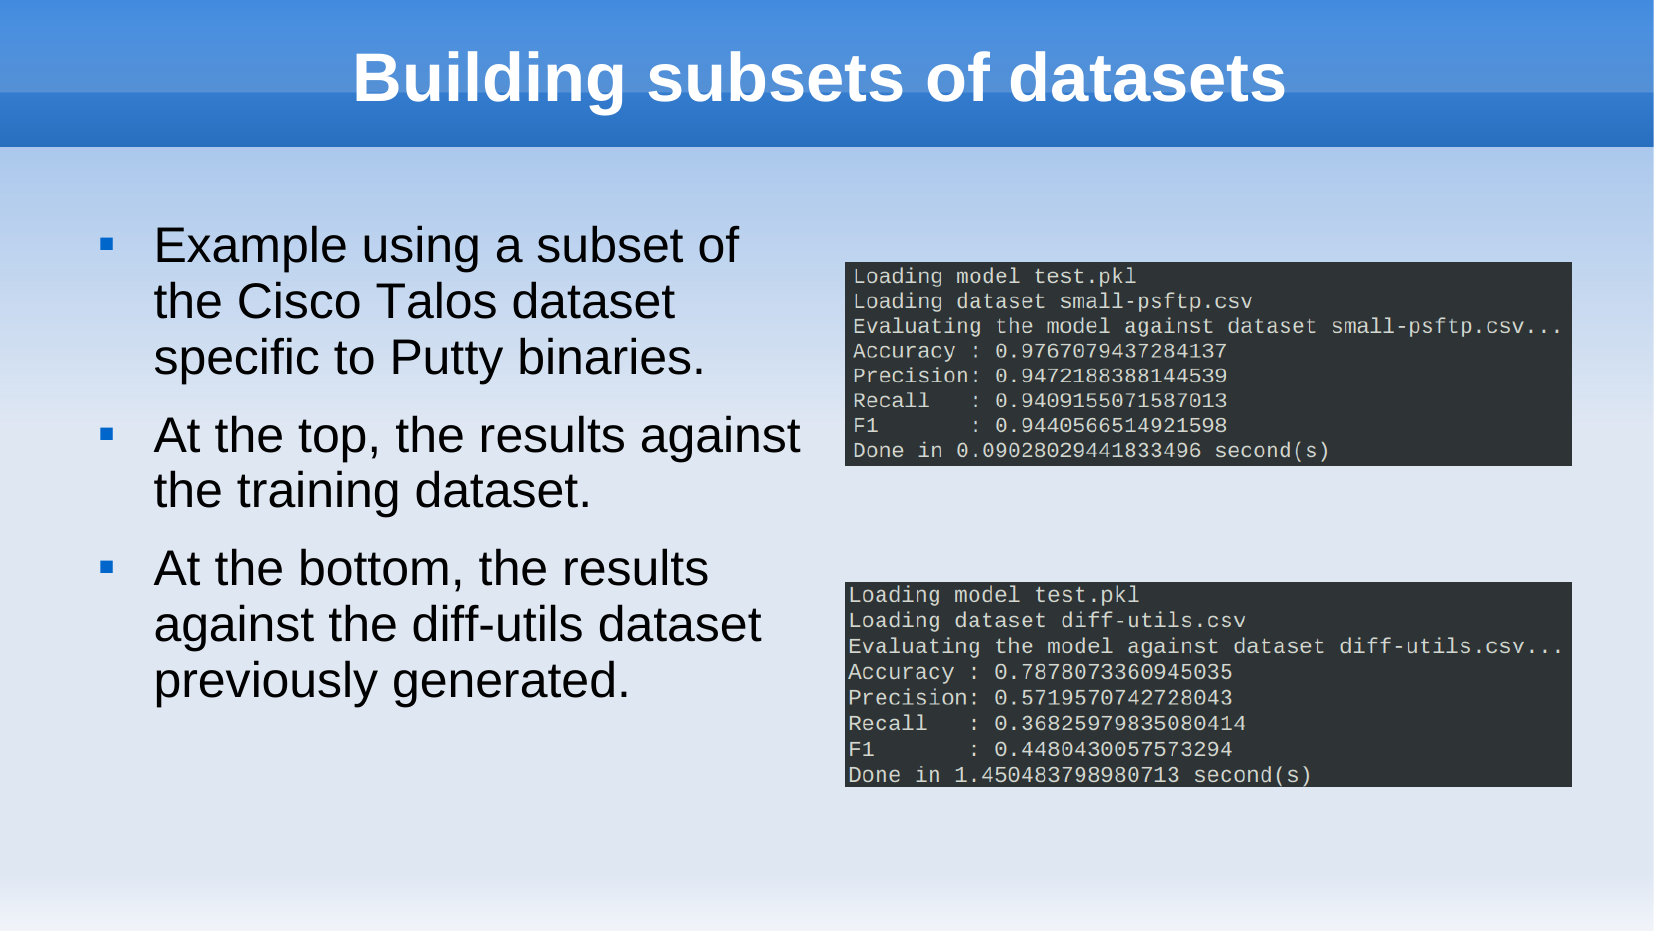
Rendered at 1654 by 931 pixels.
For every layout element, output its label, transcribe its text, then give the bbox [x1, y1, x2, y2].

title Building subsets of datasets [76, 0, 1565, 156]
list Example using a subset of the Cisco Talos dataset specific to Putty binaries. At the top, the results against the training dataset. At the bottom, the results against the diff-utils dataset previously generated. [82, 217, 809, 832]
picture [0, 0, 1654, 931]
